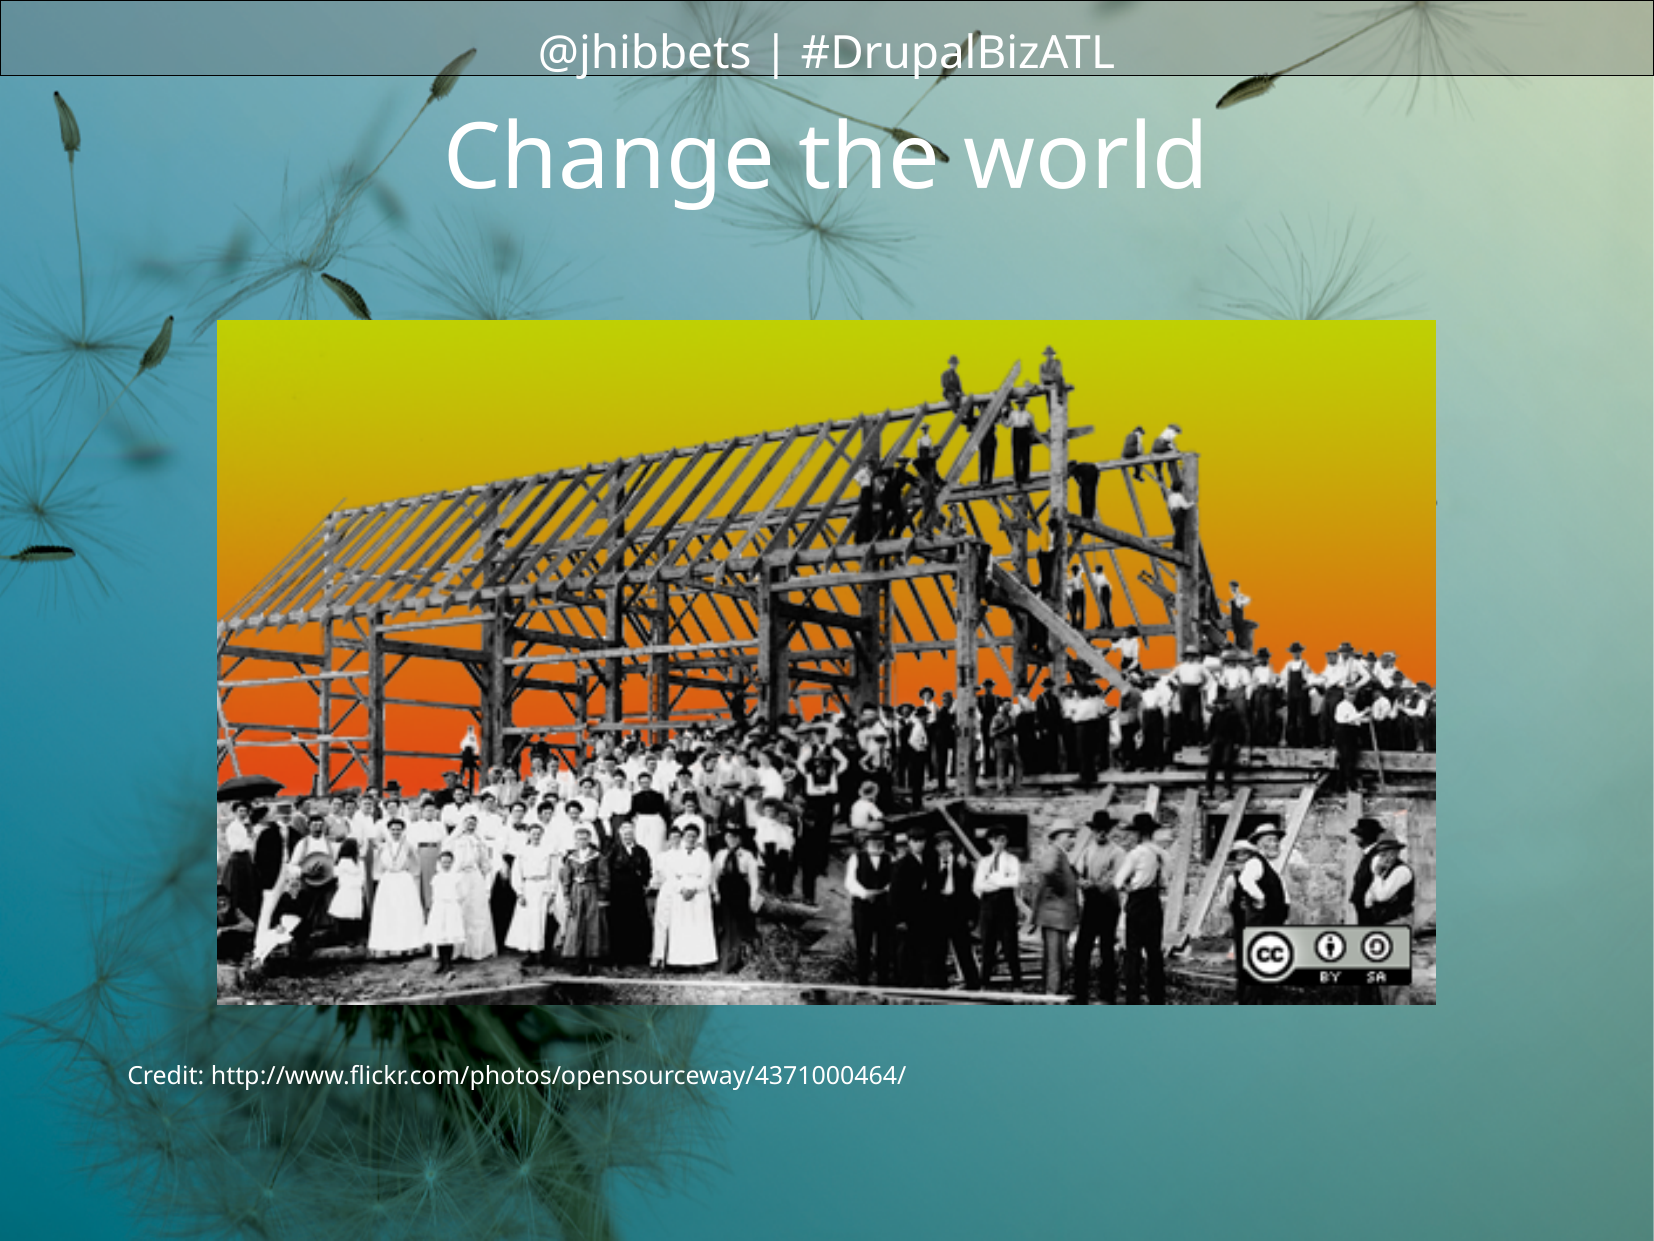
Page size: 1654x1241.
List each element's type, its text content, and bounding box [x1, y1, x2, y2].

picture [0, 76, 1654, 1241]
text_box Credit: http://www.flickr.com/photos/opensourceway/4371000464/ [112, 1050, 938, 1094]
title Change the world [82, 49, 1571, 257]
